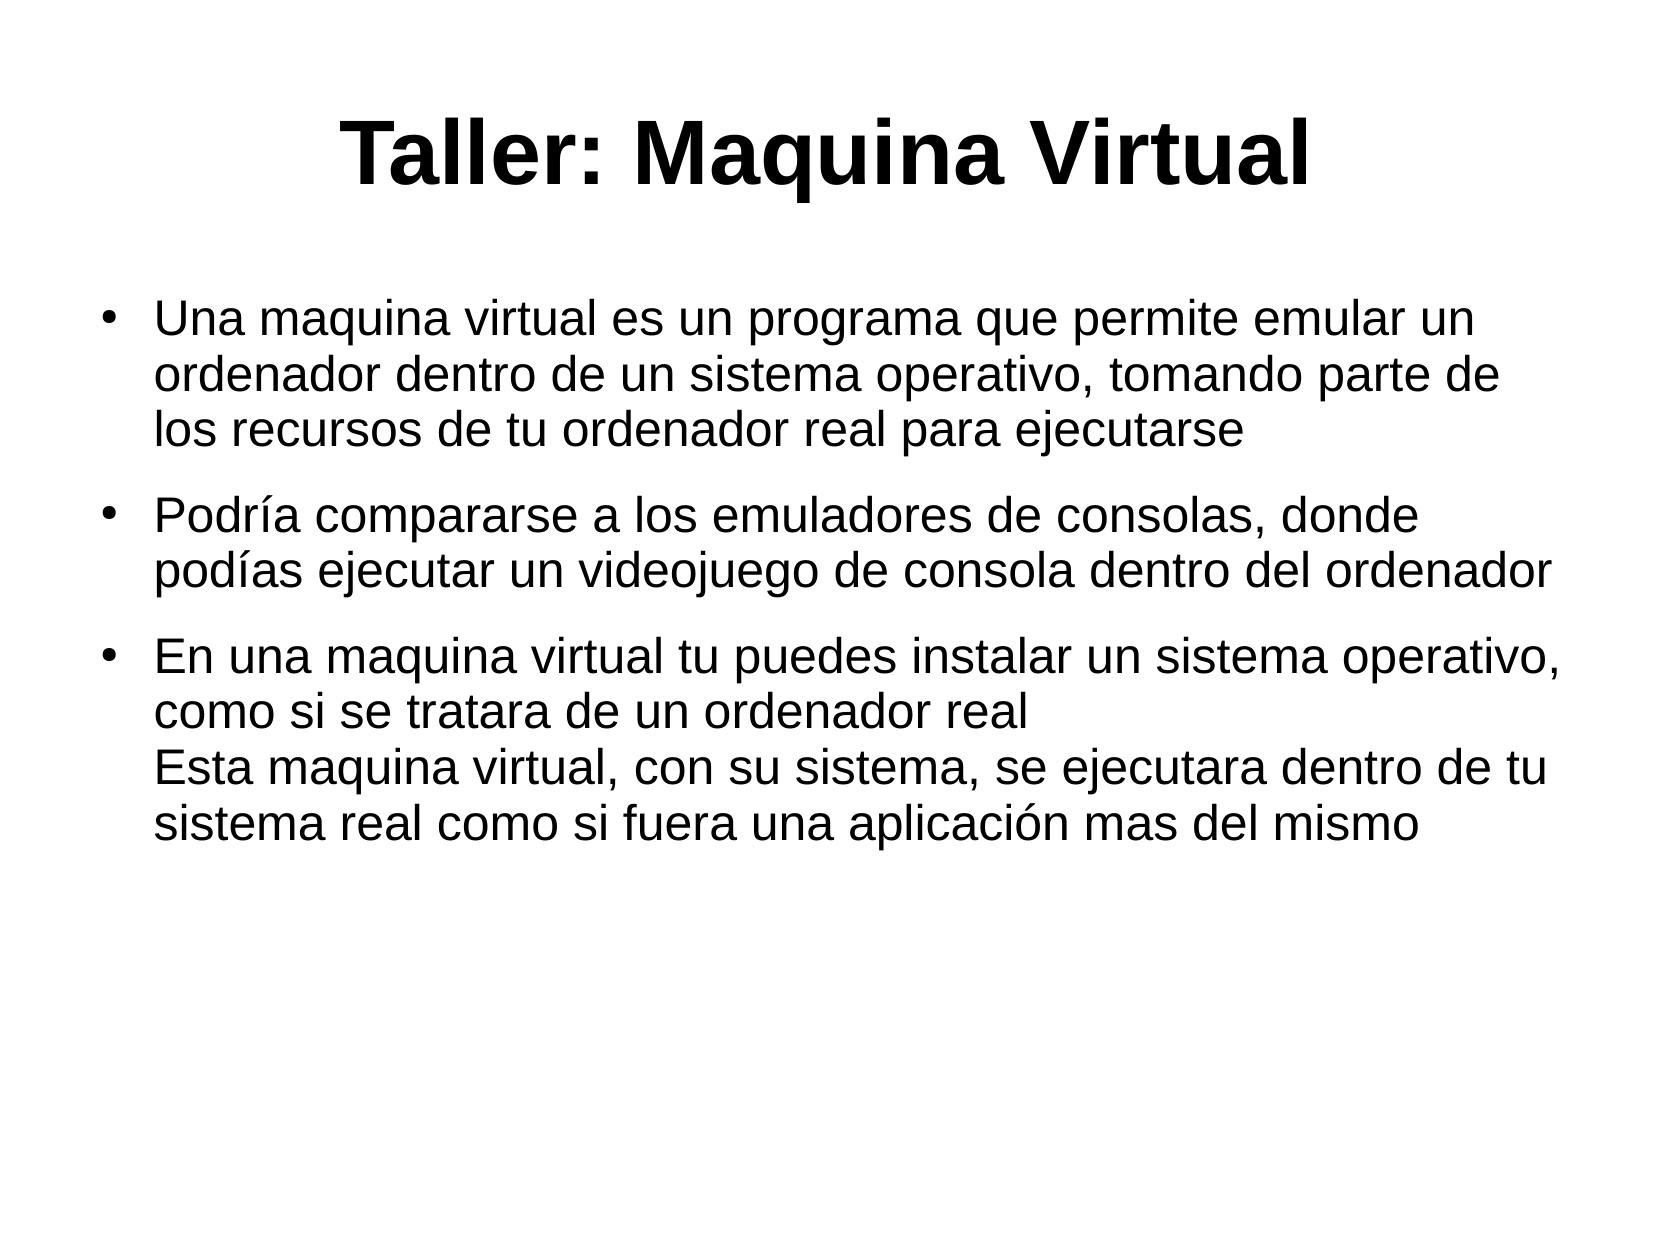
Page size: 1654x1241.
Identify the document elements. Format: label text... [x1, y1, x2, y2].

title Taller: Maquina Virtual [82, 49, 1571, 257]
list Una maquina virtual es un programa que permite emular un ordenador dentro de un sistema operativo, tomando parte de los recursos de tu ordenador real para ejecutarse Podría compararse a los emuladores de consolas, donde podías ejecutar un videojuego de consola dentro del ordenador En una maquina virtual tu puedes instalar un sistema operativo, como si se tratara de un ordenador real Esta maquina virtual, con su sistema, se ejecutara dentro de tu sistema real como si fuera una aplicación mas del mismo [82, 290, 1571, 1010]
